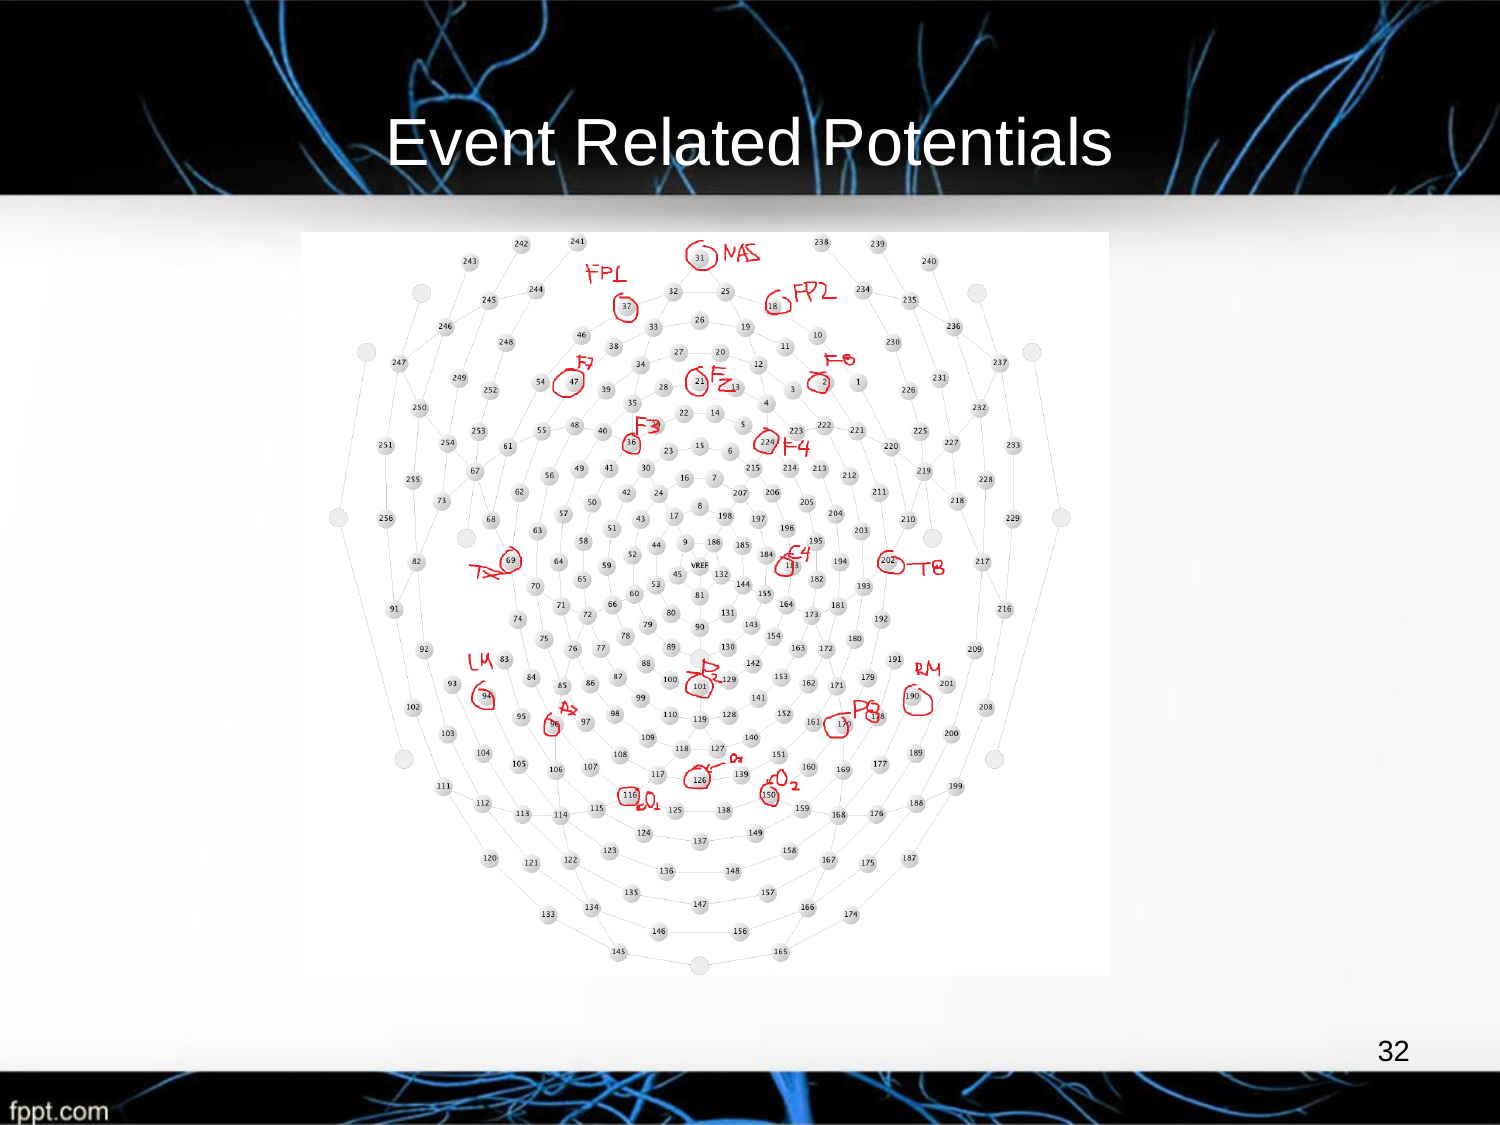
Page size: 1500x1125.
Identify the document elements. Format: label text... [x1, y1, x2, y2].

title Event Related Potentials [75, 45, 1425, 233]
picture [0, 0, 1500, 1125]
